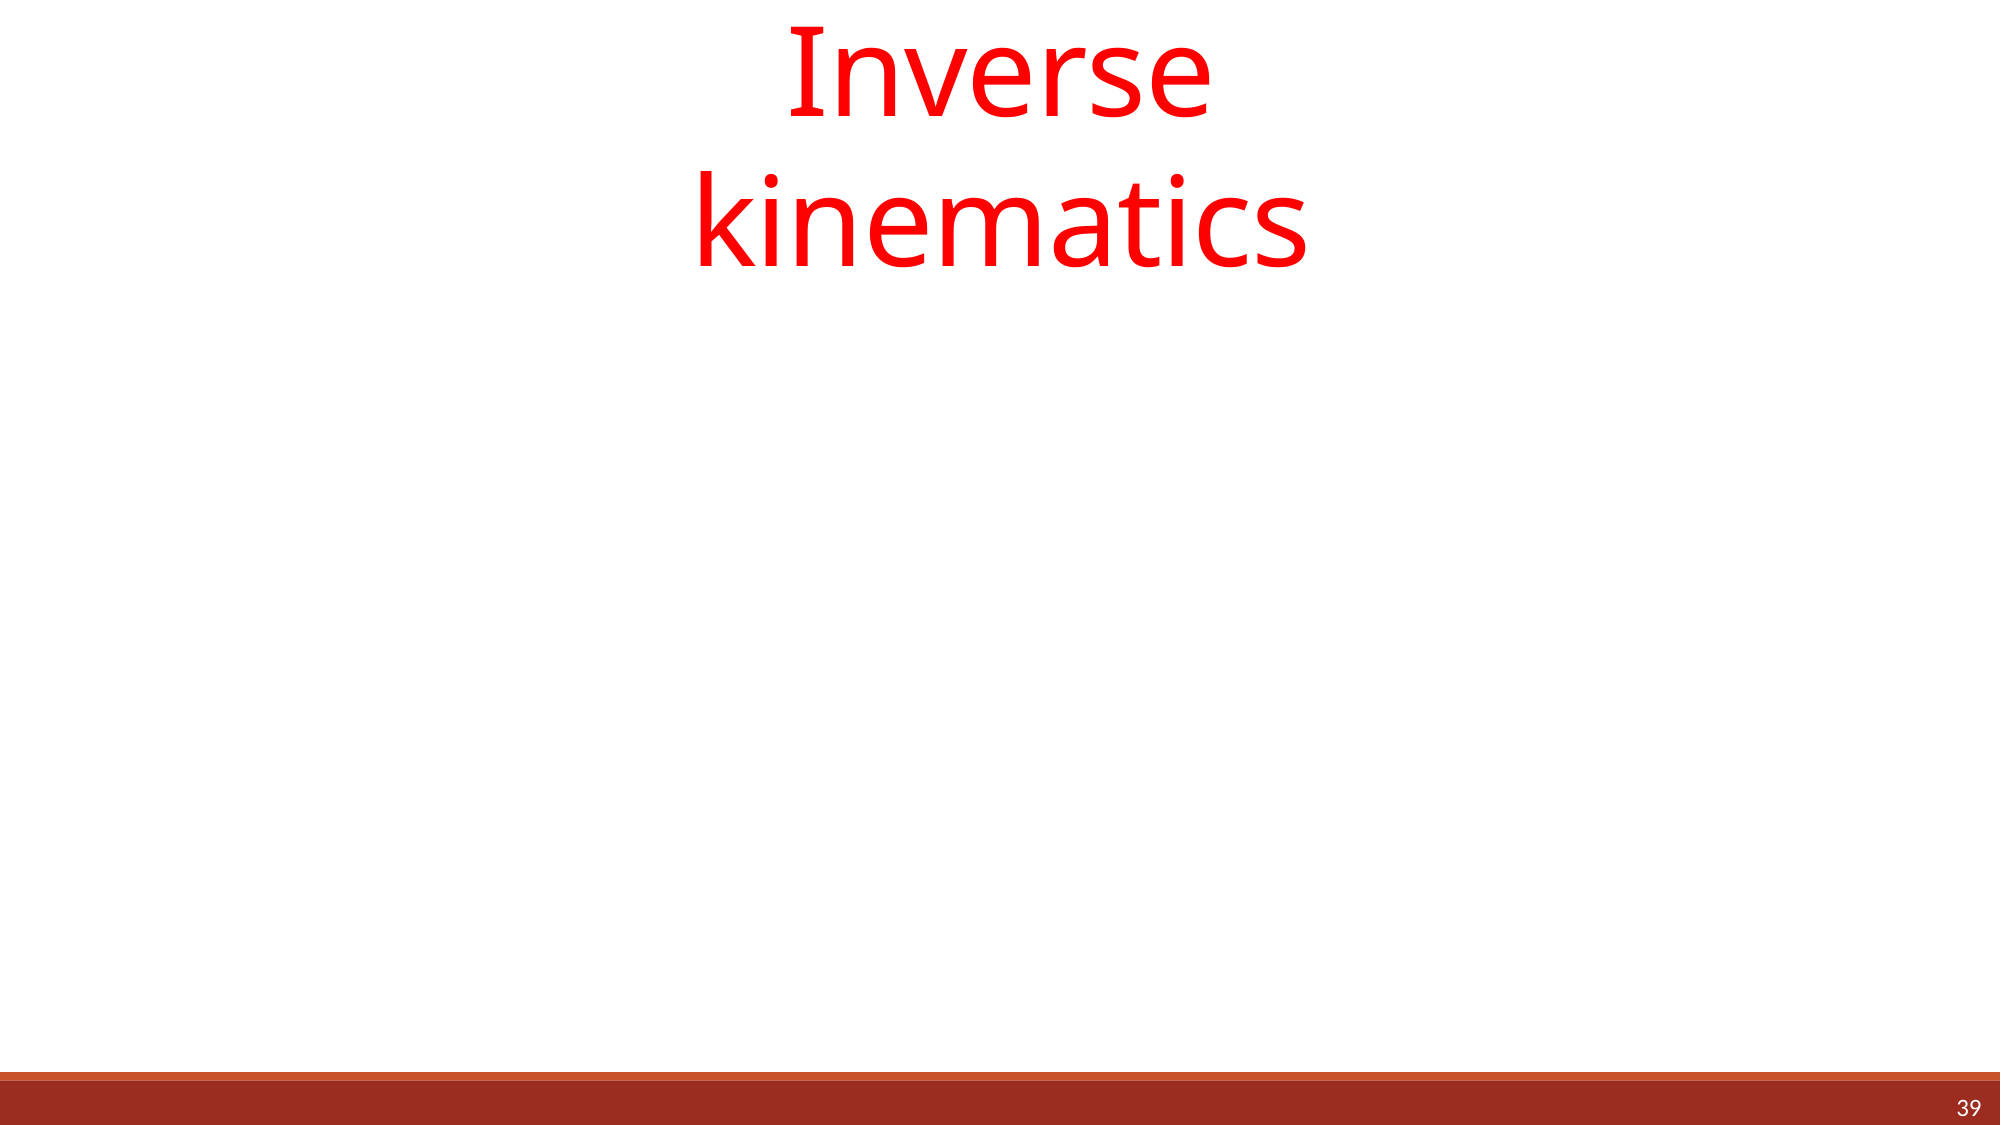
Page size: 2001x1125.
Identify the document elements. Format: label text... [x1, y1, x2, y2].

text_box <numero> [1949, 1095, 1988, 1122]
text_box Inverse kinematics [566, 0, 1434, 180]
text_box [0, 1072, 2000, 1125]
